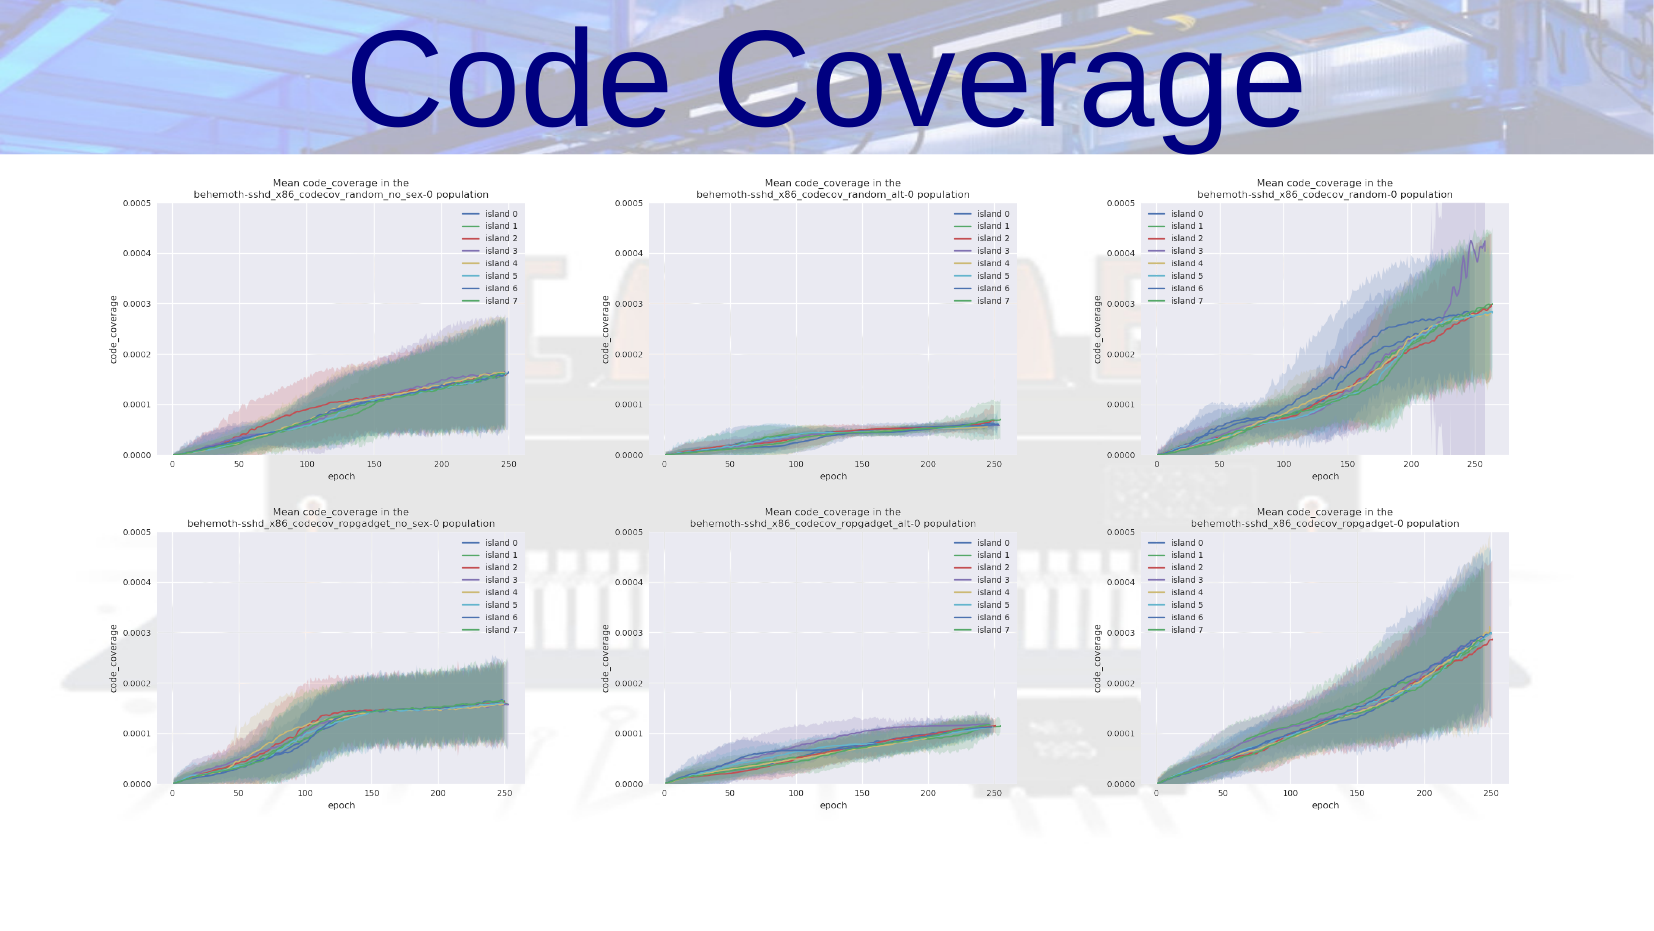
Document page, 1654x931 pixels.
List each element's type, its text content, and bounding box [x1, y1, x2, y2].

picture [0, 0, 1654, 931]
title Code Coverage [82, 37, 1571, 121]
